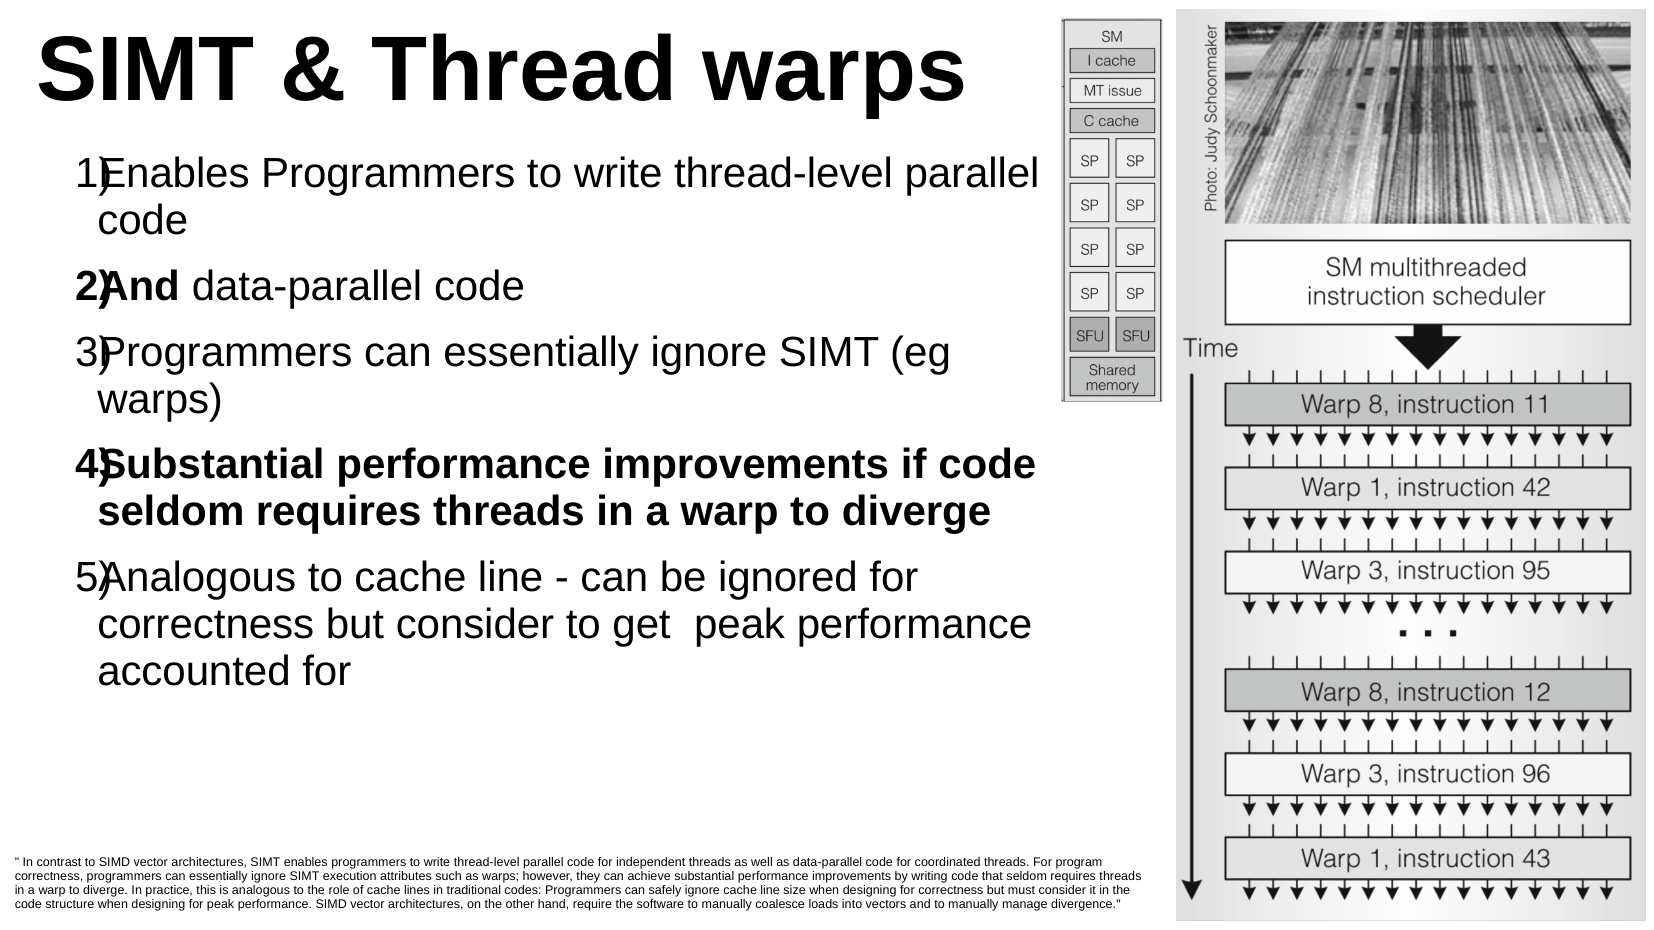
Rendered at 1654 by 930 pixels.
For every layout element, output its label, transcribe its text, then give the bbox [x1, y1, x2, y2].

list Enables Programmers to write thread-level parallel code And data-parallel code Programmers can essentially ignore SIMT (eg warps) Substantial performance improvements if code seldom requires threads in a warp to diverge Analogous to cache line - can be ignored for correctness but consider to get peak performance accounted for [75, 150, 1051, 720]
text_box " In contrast to SIMD vector architectures, SIMT enables programmers to write thread-level parallel code for independent threads as well as data-parallel code for coordinated threads. For program correctness, programmers can essentially ignore SIMT execution attributes such as warps; however, they can achieve substantial performance improvements by writing code that seldom requires threads in a warp to diverge. In practice, this is analogous to the role of cache lines in traditional codes: Programmers can safely ignore cache line size when designing for correctness but must consider it in the code structure when designing for peak performance. SIMD vector architectures, on the other hand, require the software to manually coalesce loads into vectors and to manually manage divergence." [0, 847, 1168, 930]
picture [1050, 0, 1653, 930]
title SIMT & Thread warps [0, 0, 1005, 138]
